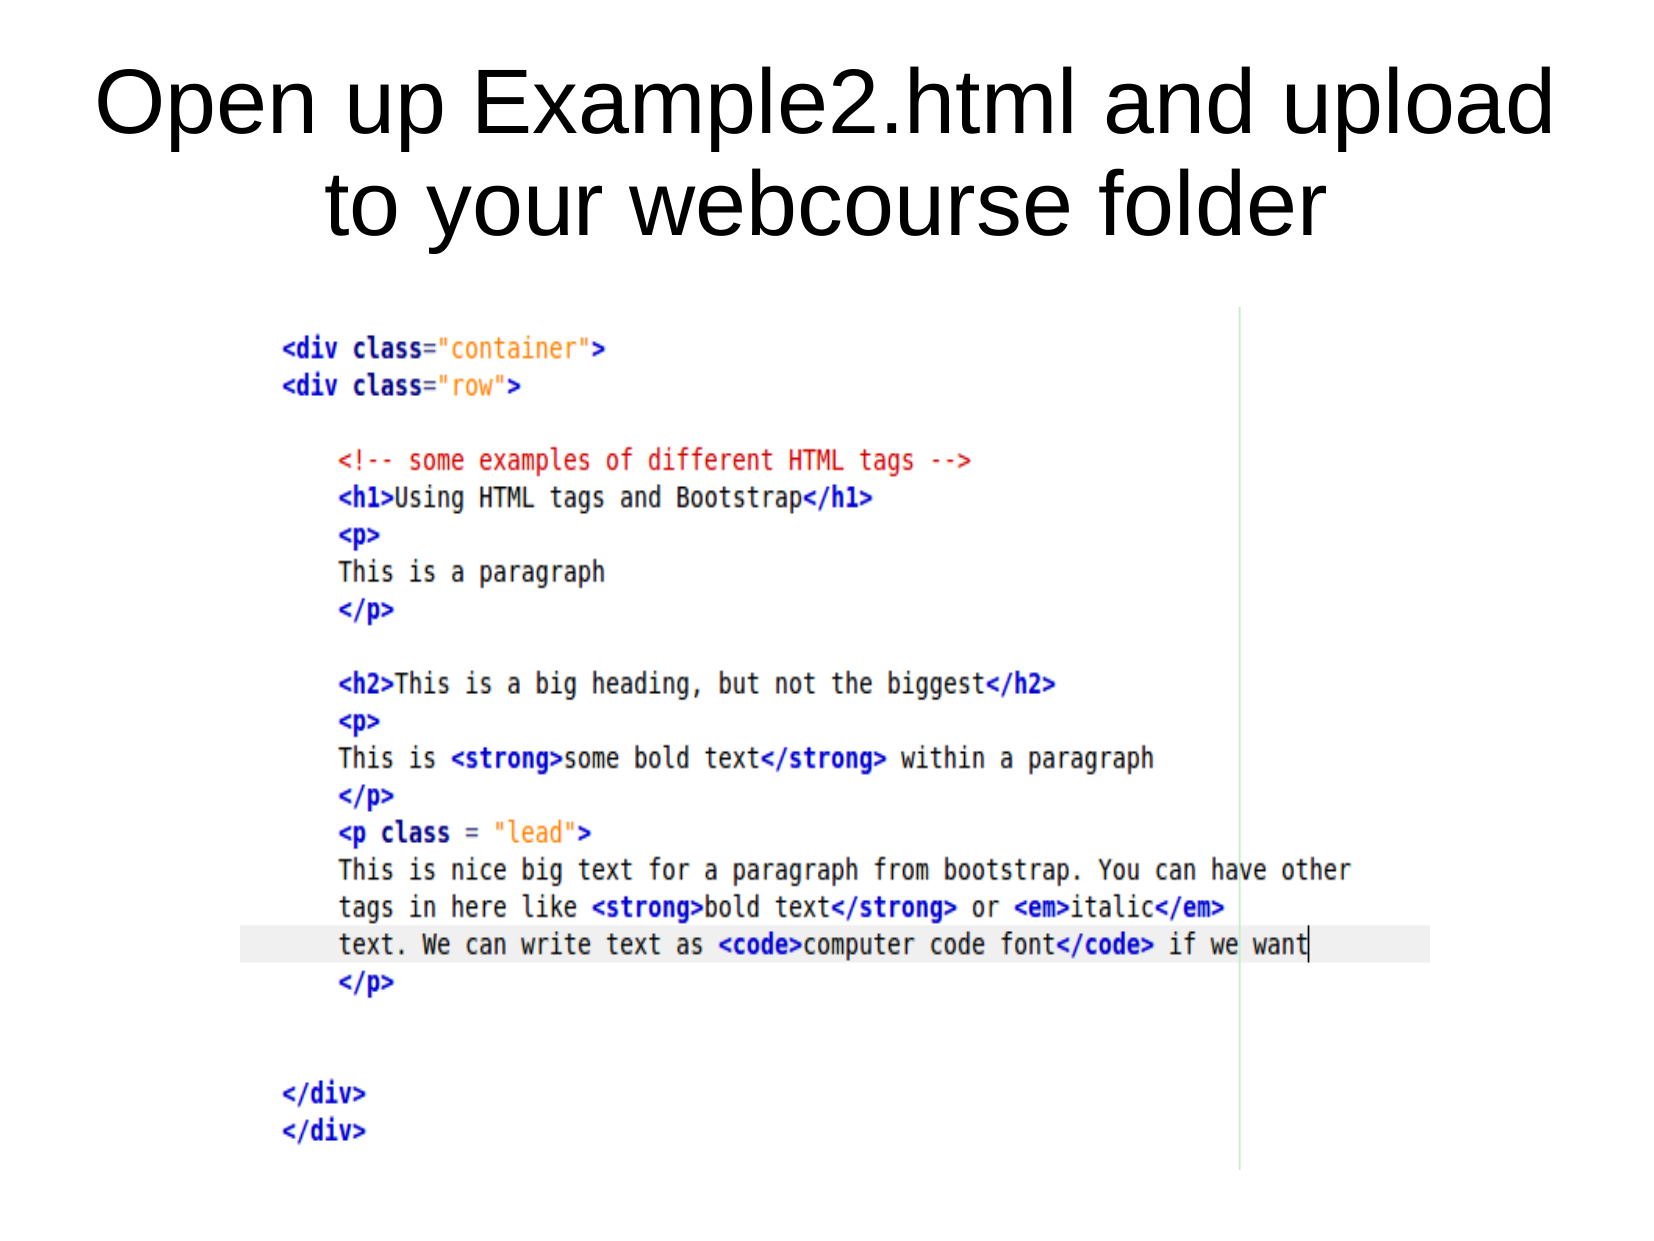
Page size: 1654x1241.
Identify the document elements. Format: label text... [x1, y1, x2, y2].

title Open up Example2.html and upload to your webcourse folder [82, 49, 1571, 257]
picture [240, 307, 1430, 1170]
